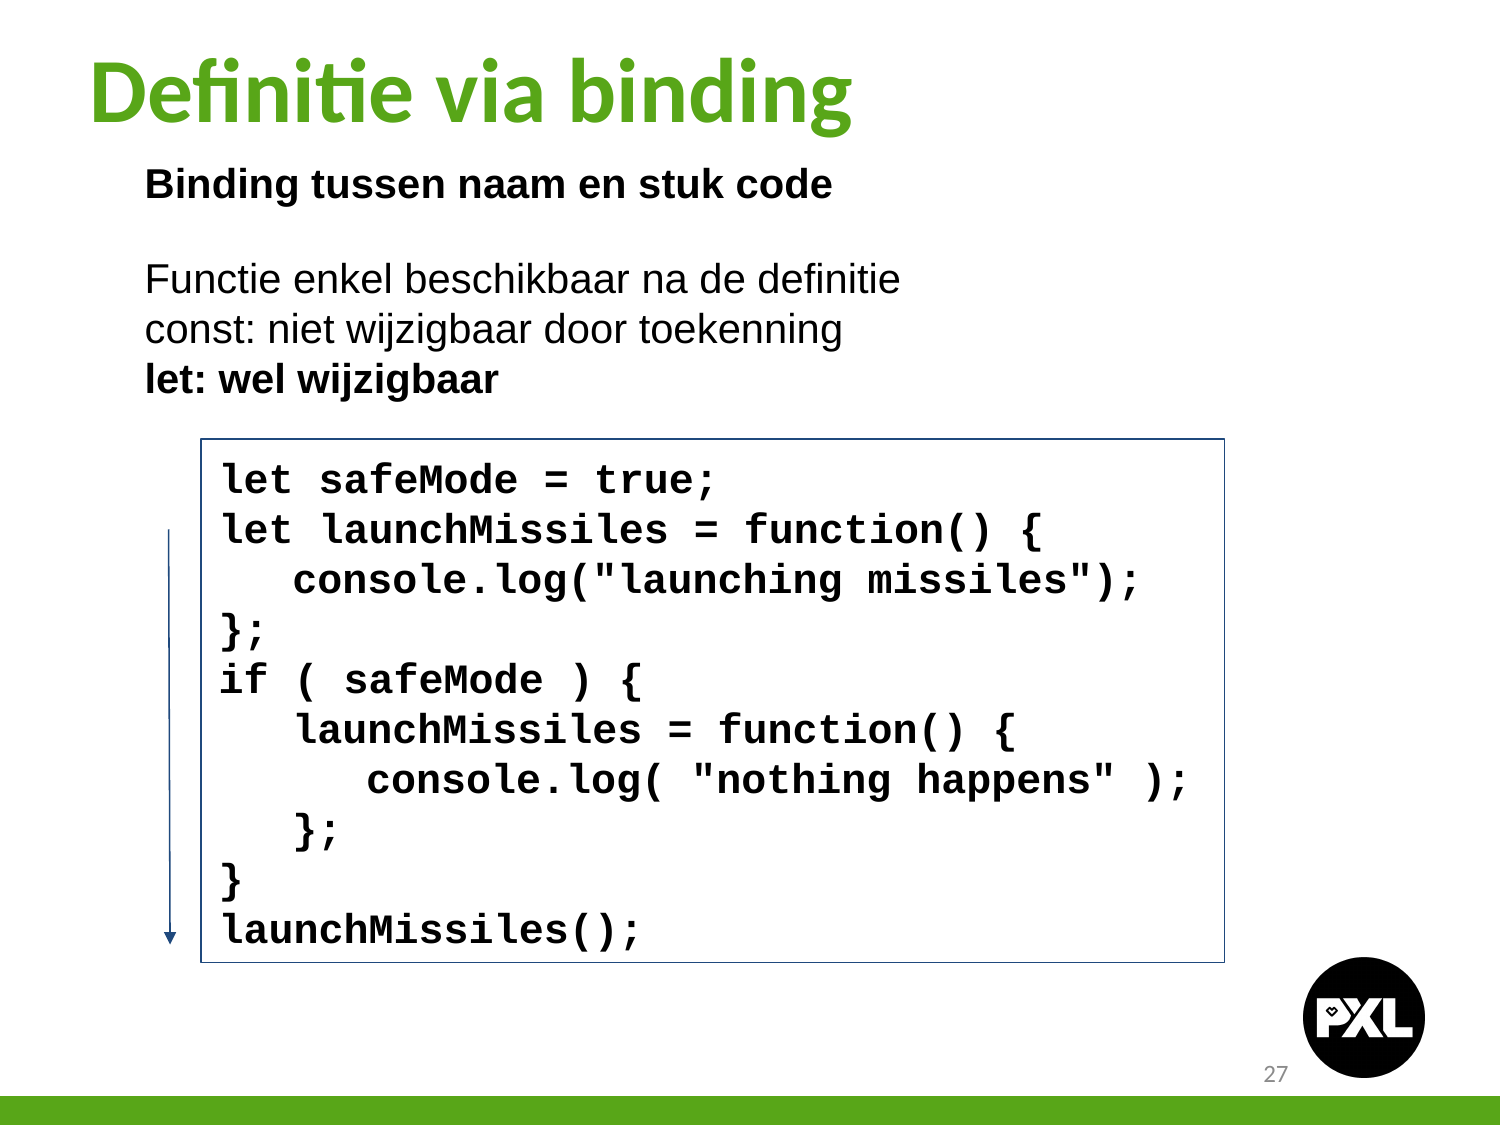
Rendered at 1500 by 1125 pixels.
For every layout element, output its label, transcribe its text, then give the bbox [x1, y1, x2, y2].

picture [1418, 957, 1425, 1078]
text_box Binding tussen naam en stuk code Functie enkel beschikbaar na de definitie const: niet wijzigbaar door toekenning let: wel wijzigbaar let safeMode = true; let launchMissiles = function() { console.log("launching missiles"); }; if ( safeMode ) { launchMissiles = function() { console.log( "nothing happens" ); }; } launchMissiles(); [129, 149, 1418, 1125]
text_box Definitie via binding [75, 23, 1425, 211]
